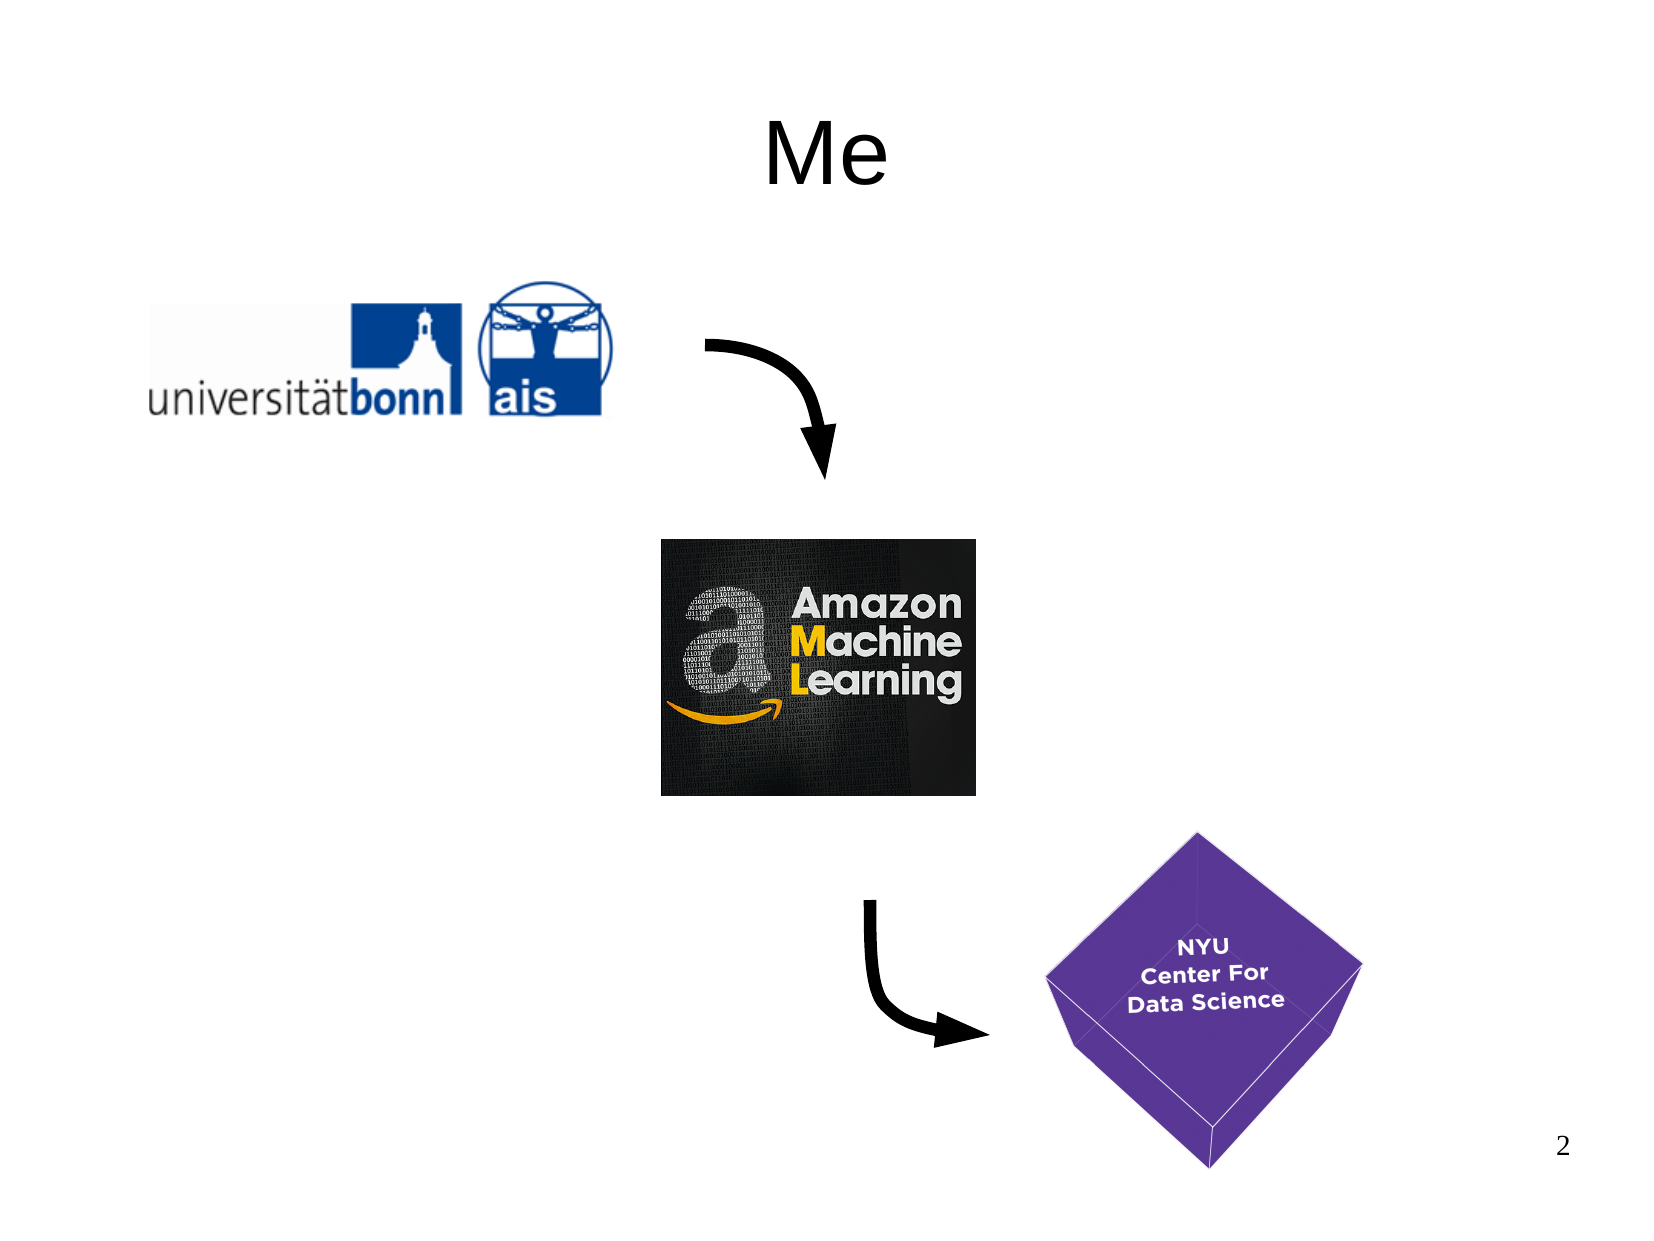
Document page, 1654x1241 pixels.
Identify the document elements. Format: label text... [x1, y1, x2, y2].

picture [661, 539, 976, 797]
picture [149, 280, 616, 421]
title Me [82, 49, 1571, 257]
picture [875, 824, 1516, 1186]
